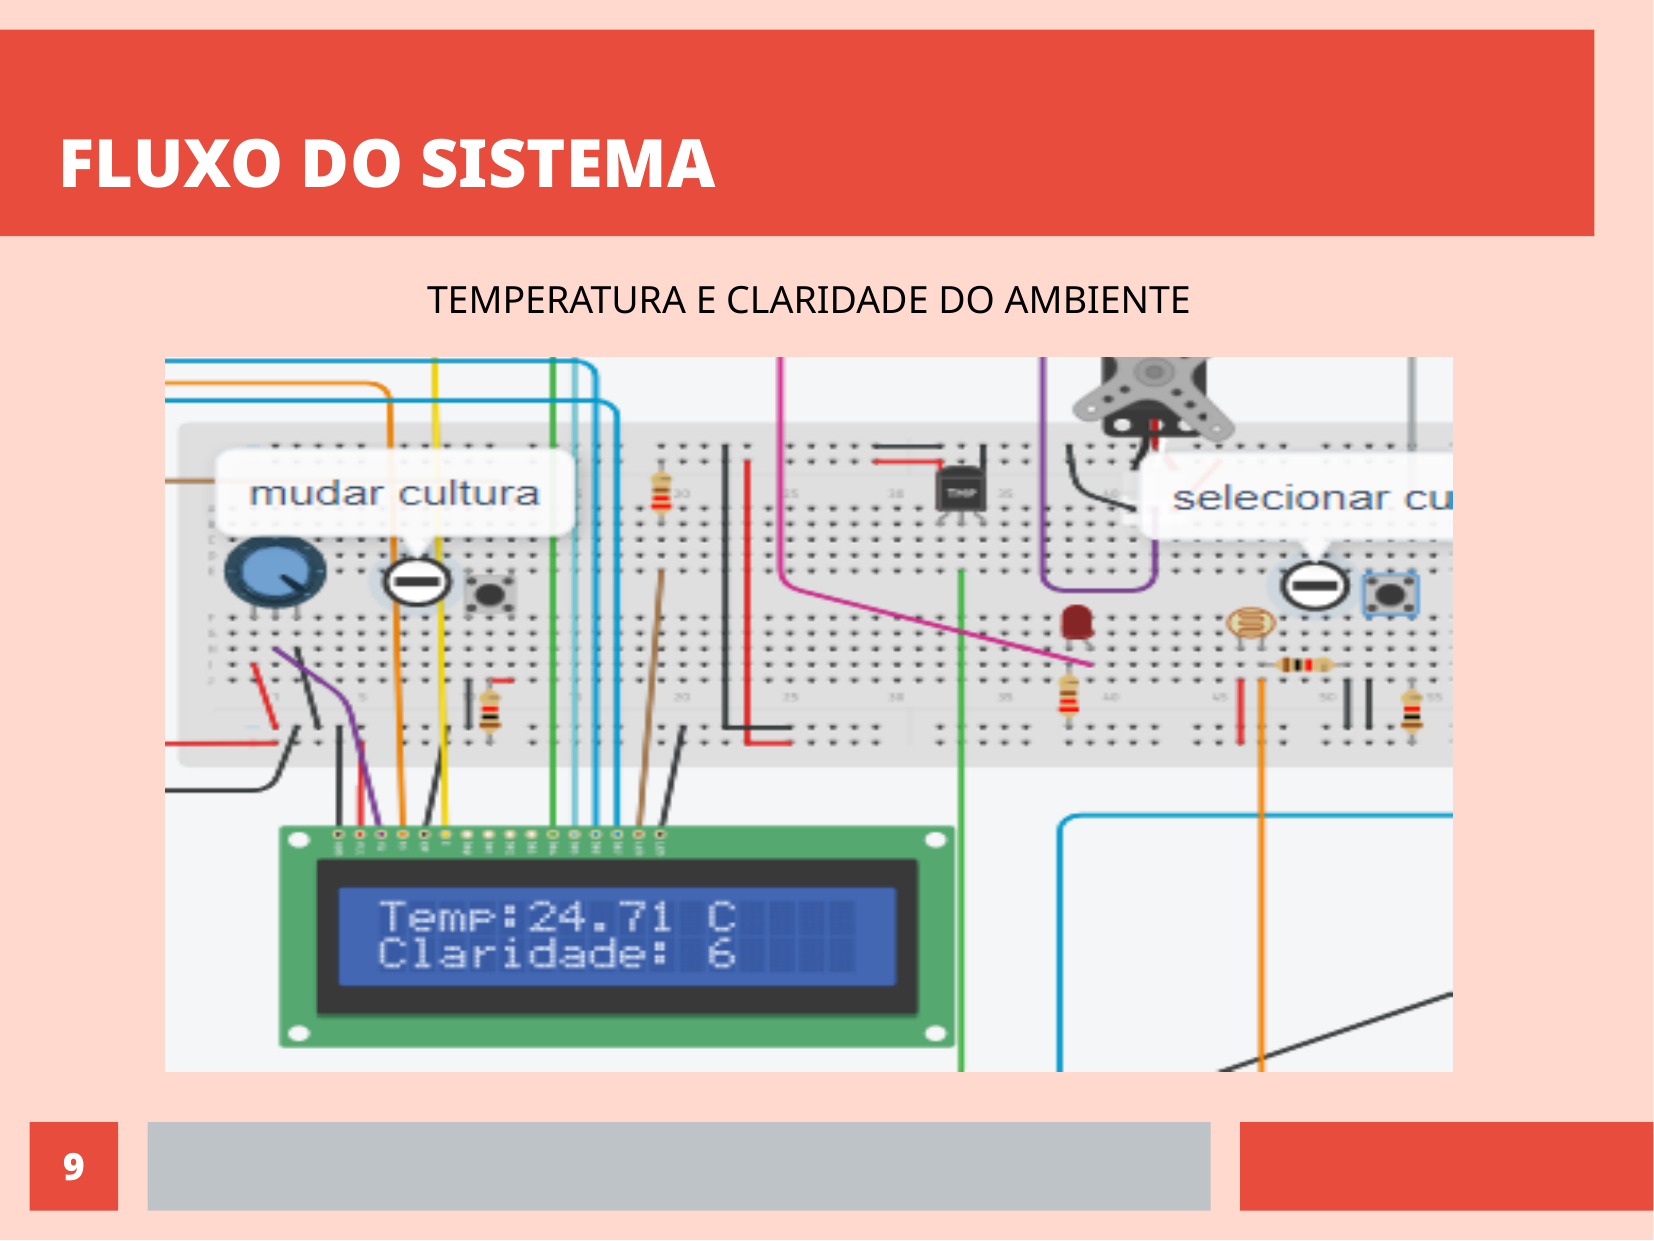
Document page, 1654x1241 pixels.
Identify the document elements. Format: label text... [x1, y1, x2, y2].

text_box TEMPERATURA E CLARIDADE DO AMBIENTE [236, 265, 1382, 334]
picture [165, 357, 1453, 1072]
title FLUXO DO SISTEMA [59, 59, 1595, 207]
